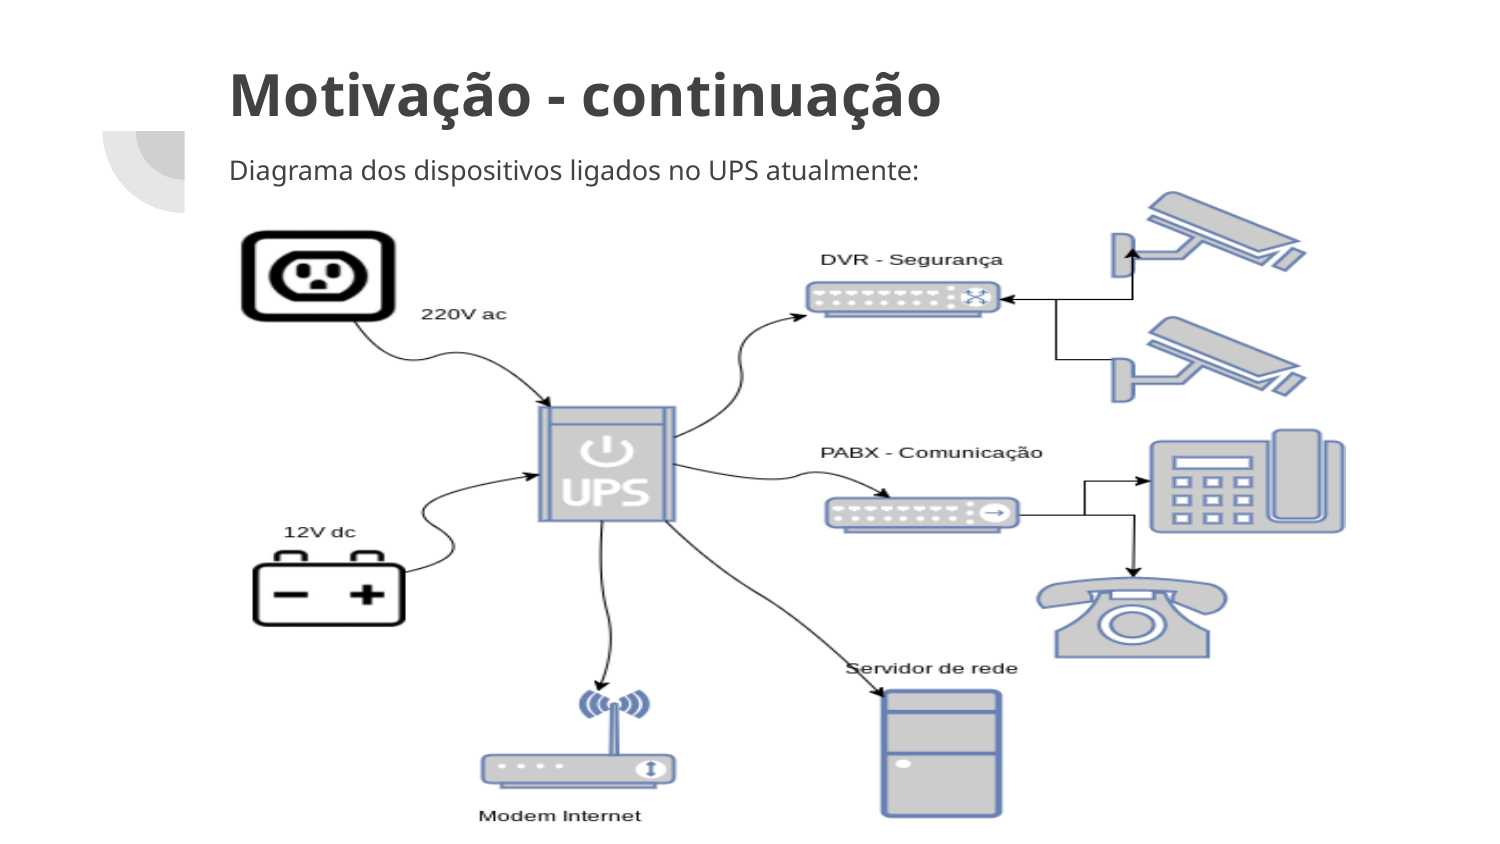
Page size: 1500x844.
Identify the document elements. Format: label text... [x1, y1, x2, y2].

list Diagrama dos dispositivos ligados no UPS atualmente: [213, 138, 1437, 207]
picture [234, 190, 1346, 828]
title Motivação - continuação [213, 42, 1368, 138]
